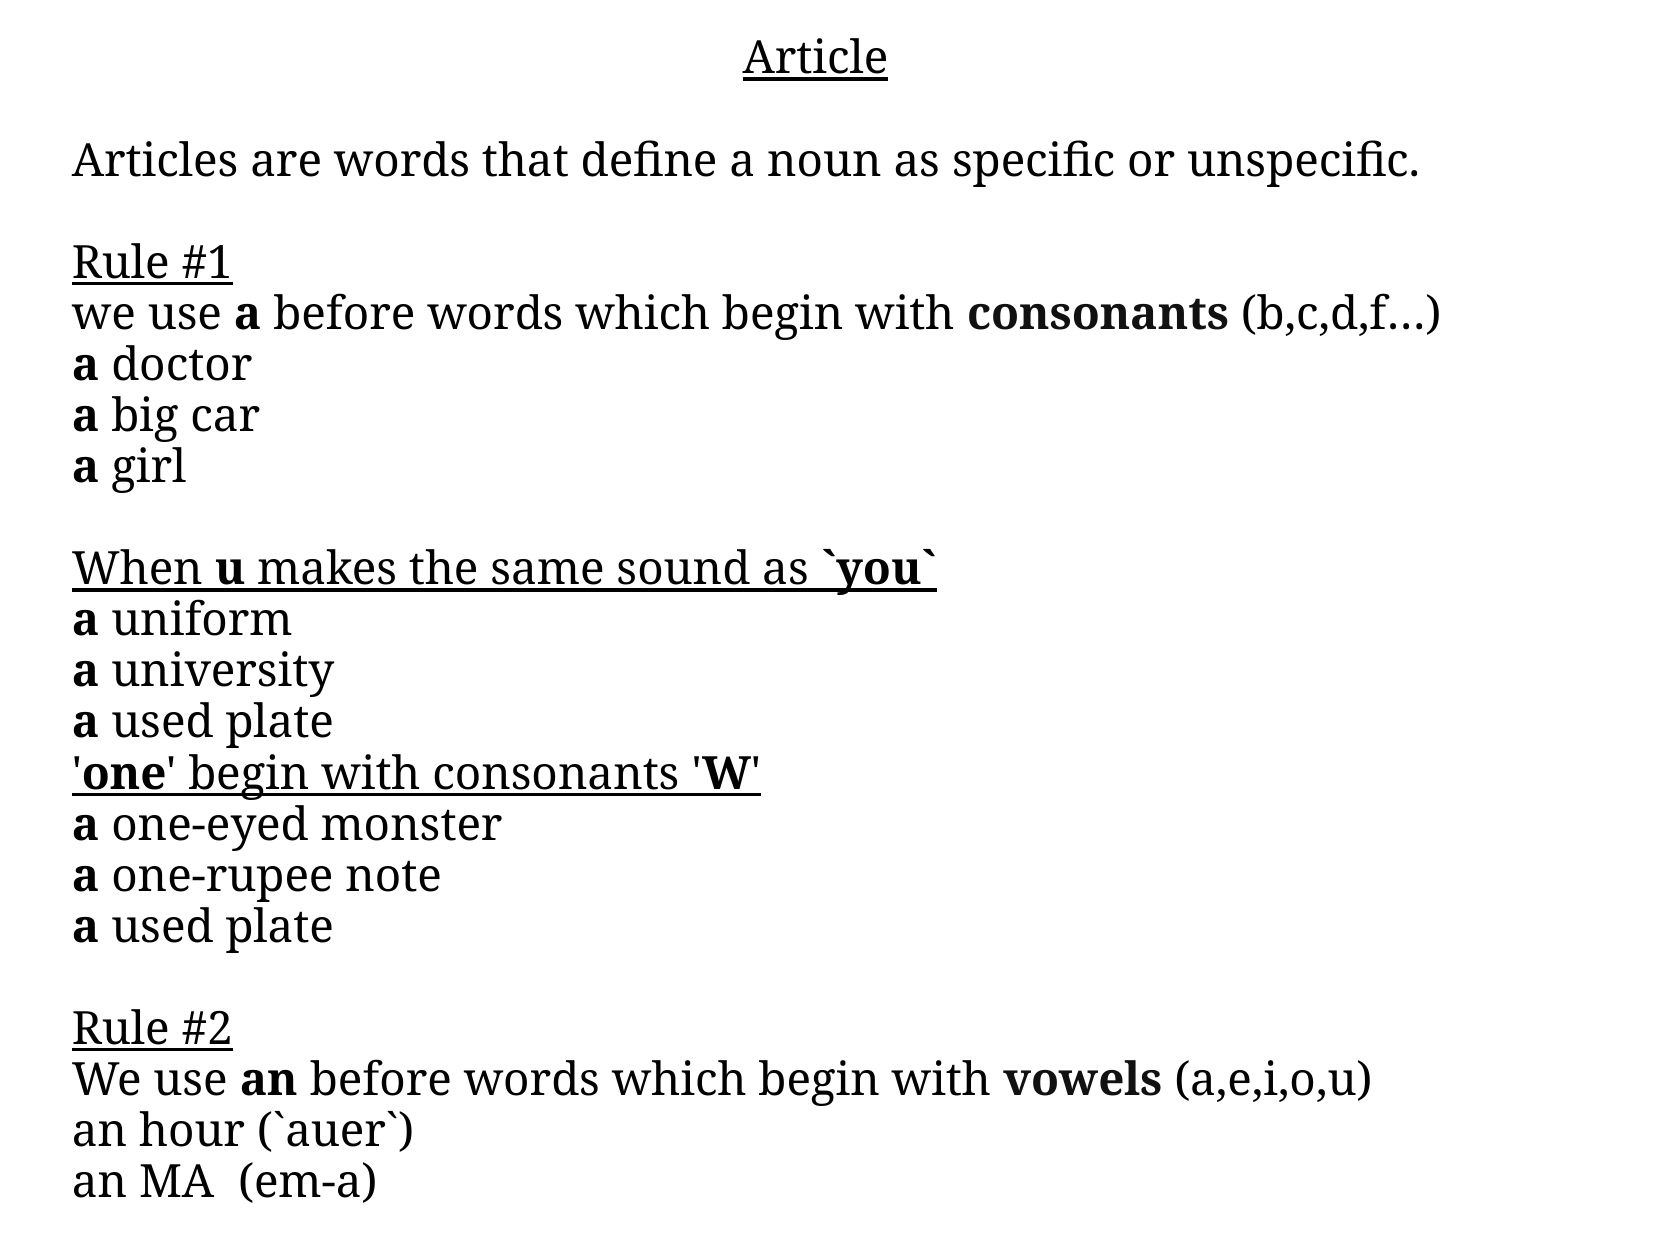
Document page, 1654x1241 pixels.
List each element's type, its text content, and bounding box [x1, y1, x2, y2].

text_box Article Articles are words that define a noun as specific or unspecific. Rule #1 we use a before words which begin with consonants (b,c,d,f…) a doctor a big car a girl When u makes the same sound as `you` a uniform a university a used plate 'one' begin with consonants 'W' a one-eyed monster a one-rupee note a used plate Rule #2 We use an before words which begin with vowels (a,e,i,o,u) an hour (`auer`) an MA (em-a) [71, 31, 1560, 1140]
